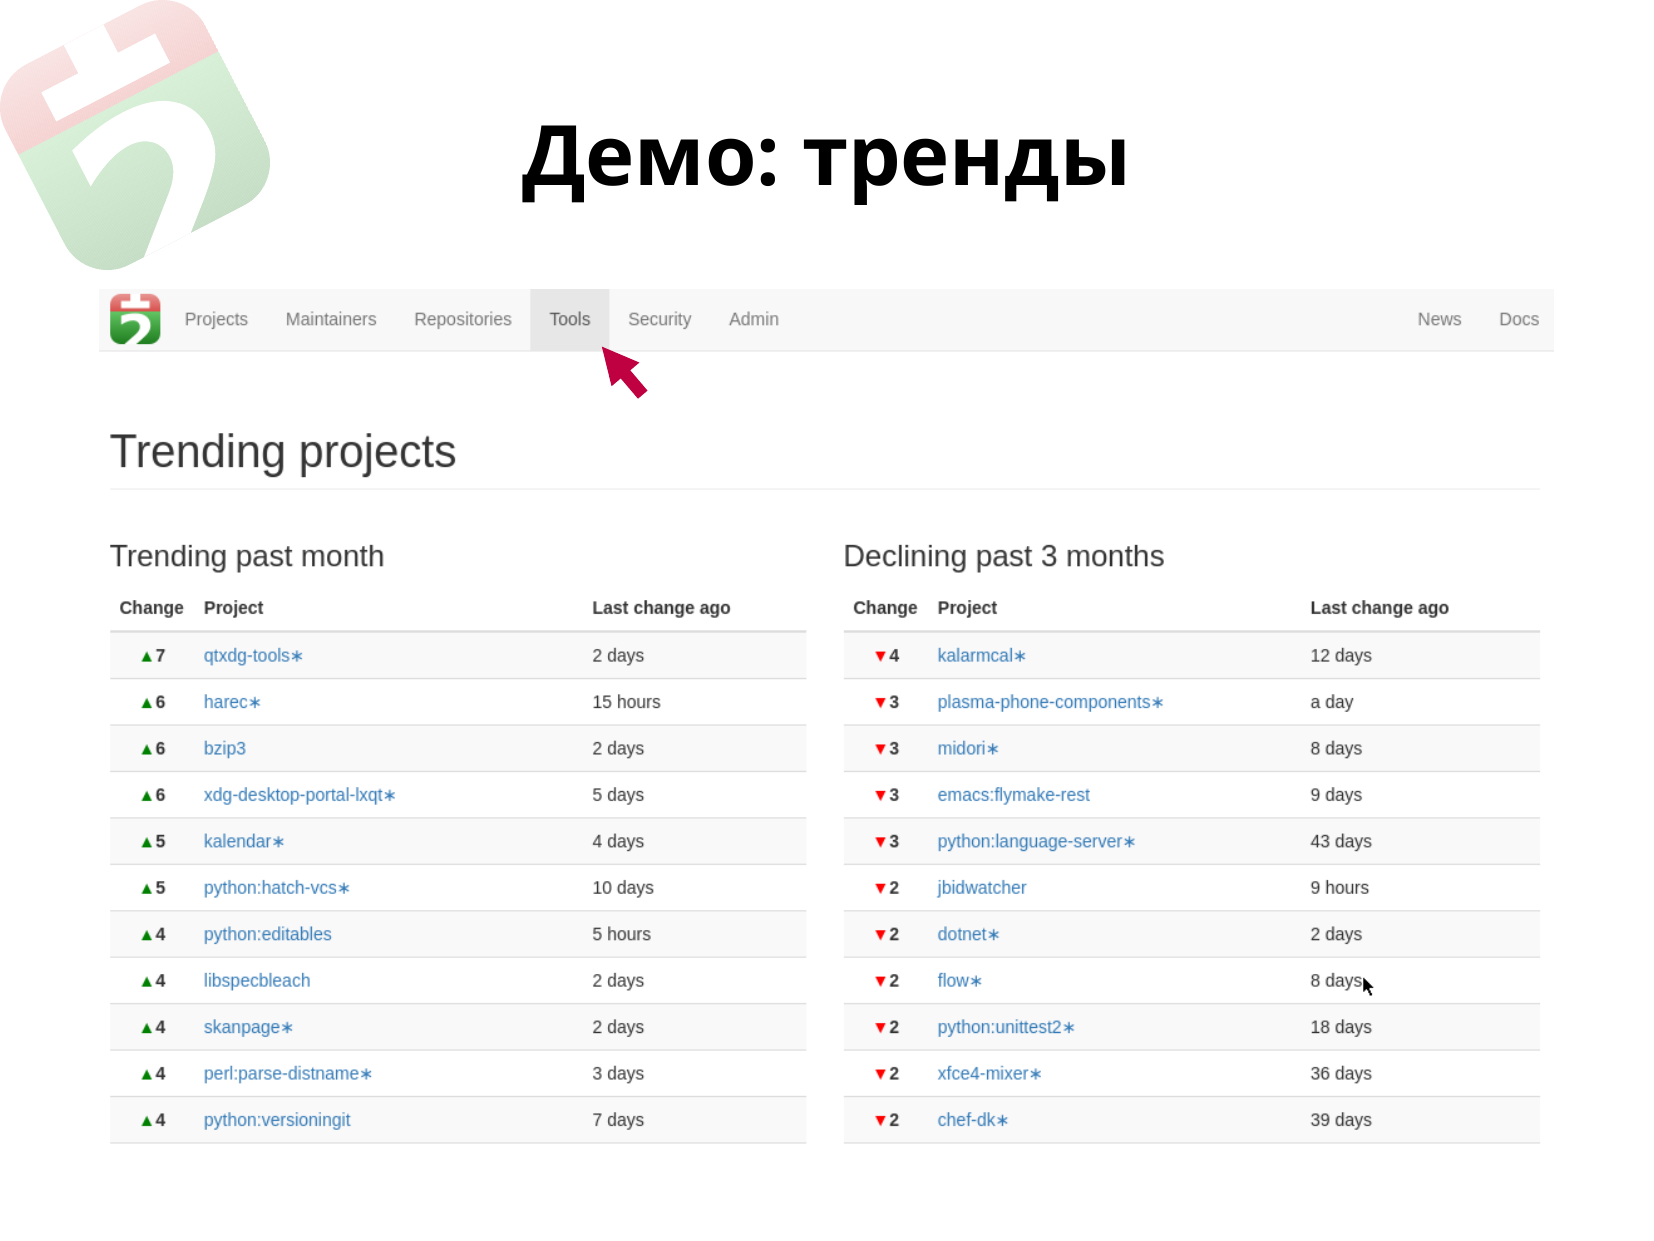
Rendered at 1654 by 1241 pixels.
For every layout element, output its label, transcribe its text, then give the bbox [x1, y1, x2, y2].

picture [99, 289, 1554, 1155]
title Демо: тренды [82, 49, 1571, 257]
